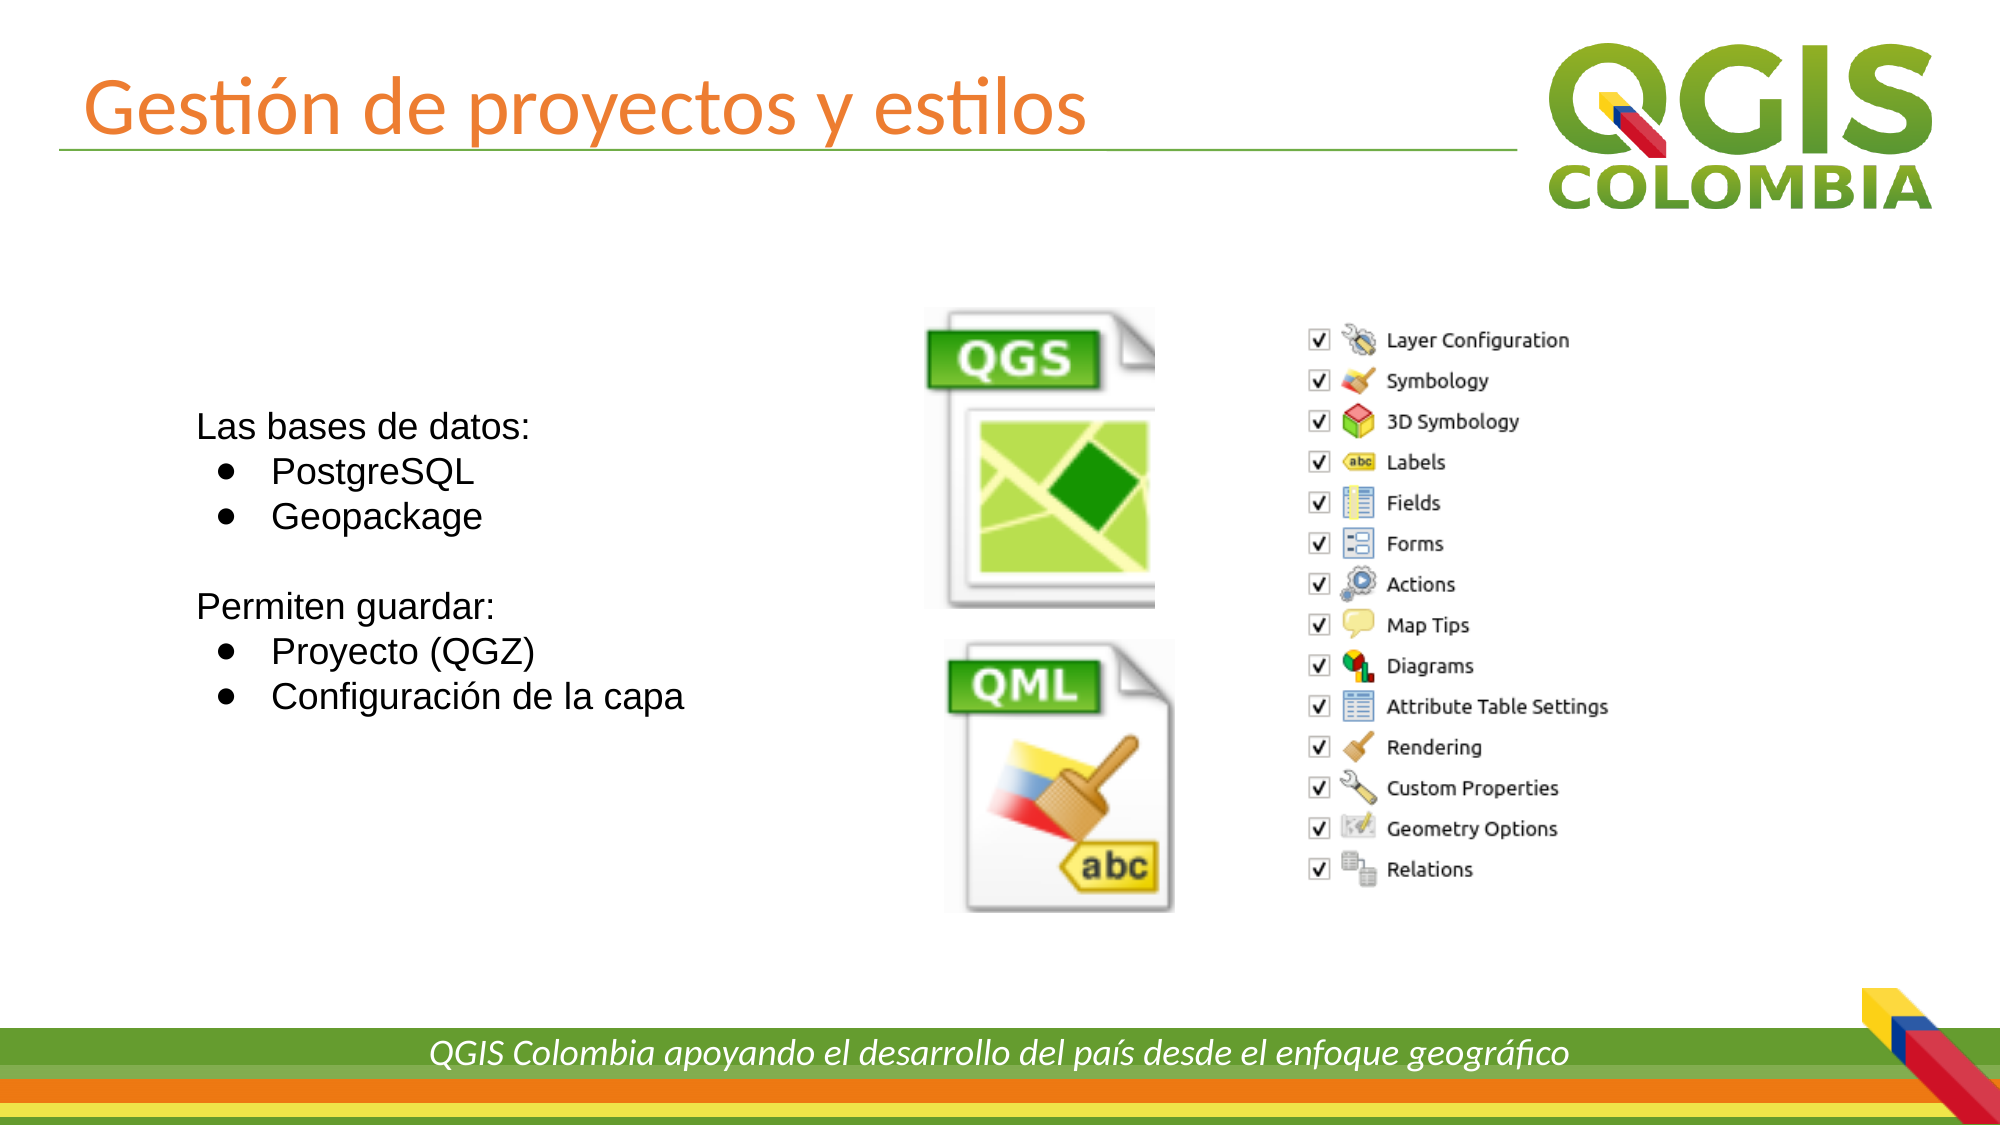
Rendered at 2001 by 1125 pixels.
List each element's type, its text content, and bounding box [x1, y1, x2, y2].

picture [924, 307, 1155, 609]
picture [1549, 43, 1932, 209]
picture [944, 639, 1175, 913]
picture [1304, 321, 1649, 913]
picture [0, 988, 2000, 1125]
text_box Gestión de proyectos y estilos [68, 43, 1519, 160]
text_box Las bases de datos: PostgreSQL Geopackage Permiten guardar: Proyecto (QGZ) Configuración de la capa [181, 386, 792, 681]
